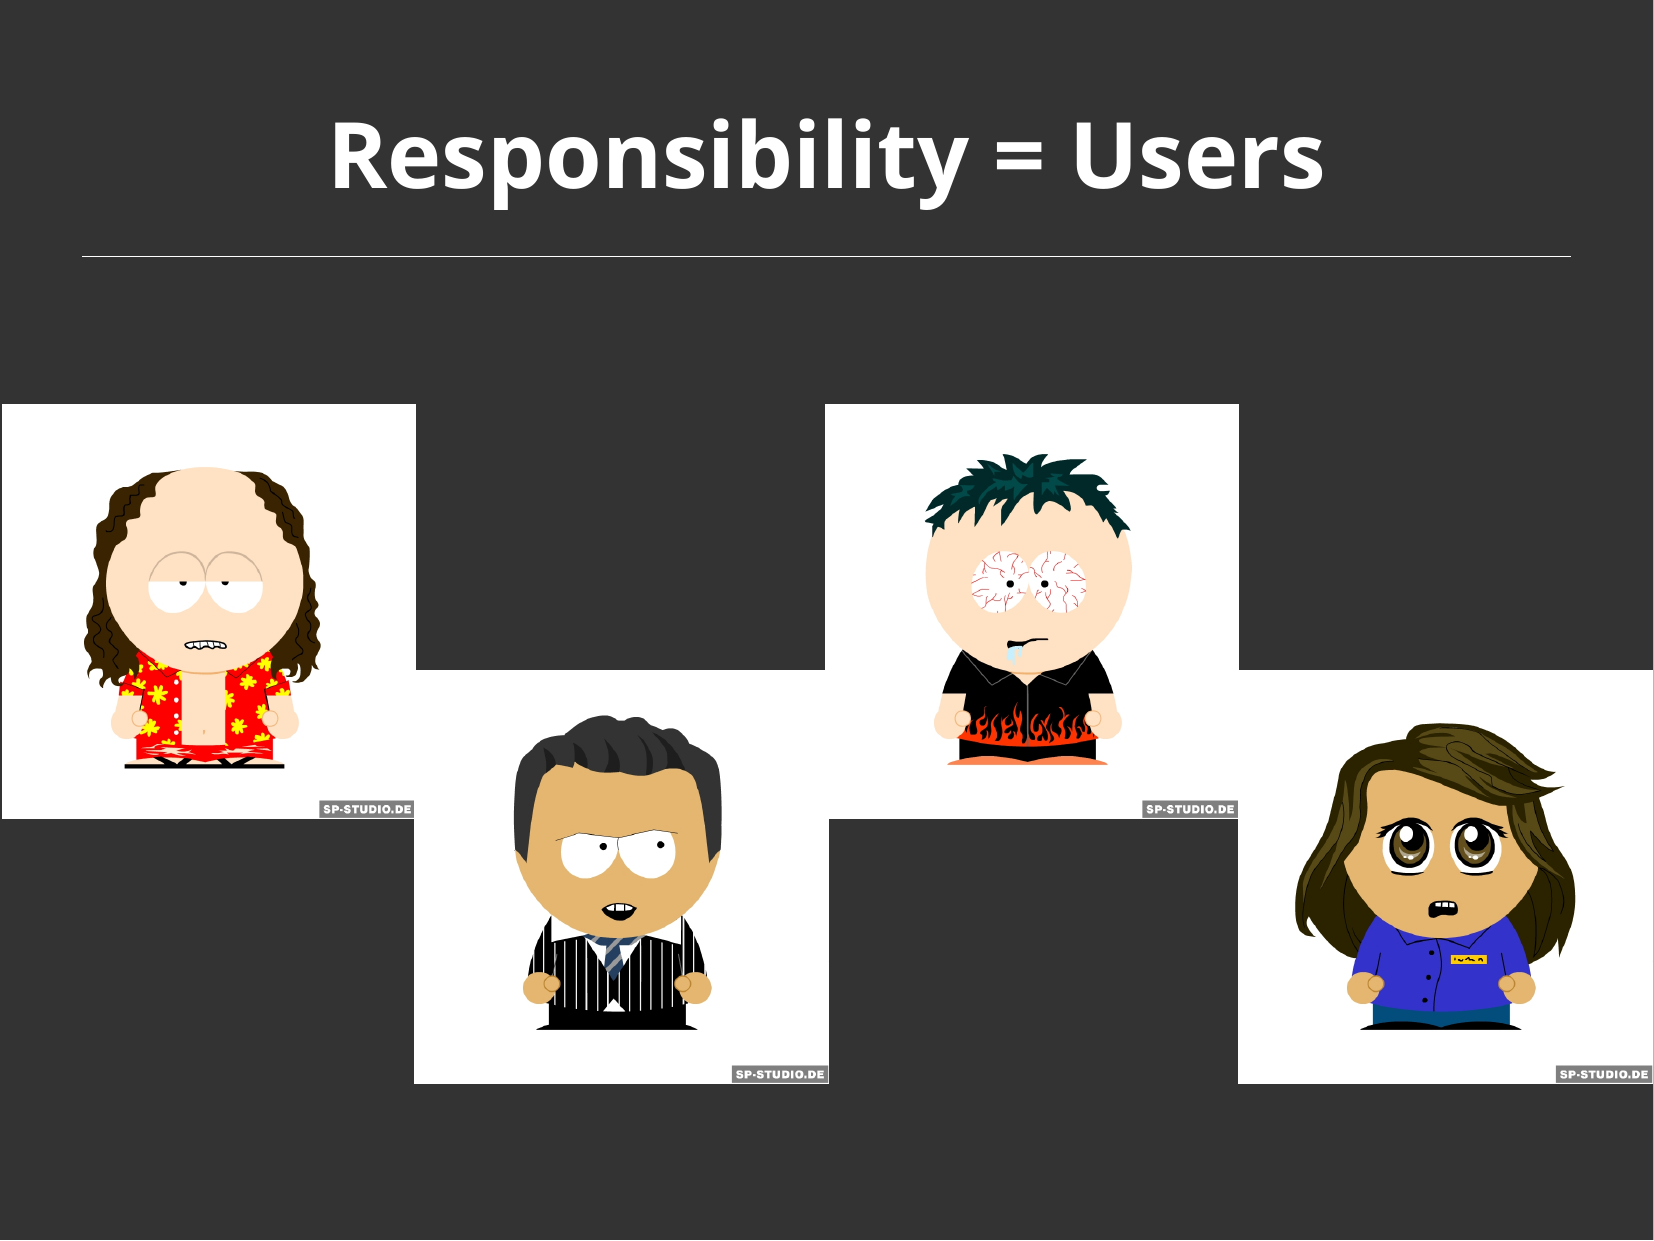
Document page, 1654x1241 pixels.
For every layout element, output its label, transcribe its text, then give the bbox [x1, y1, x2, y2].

picture [2, 404, 1653, 1084]
title Responsibility = Users [82, 49, 1571, 257]
